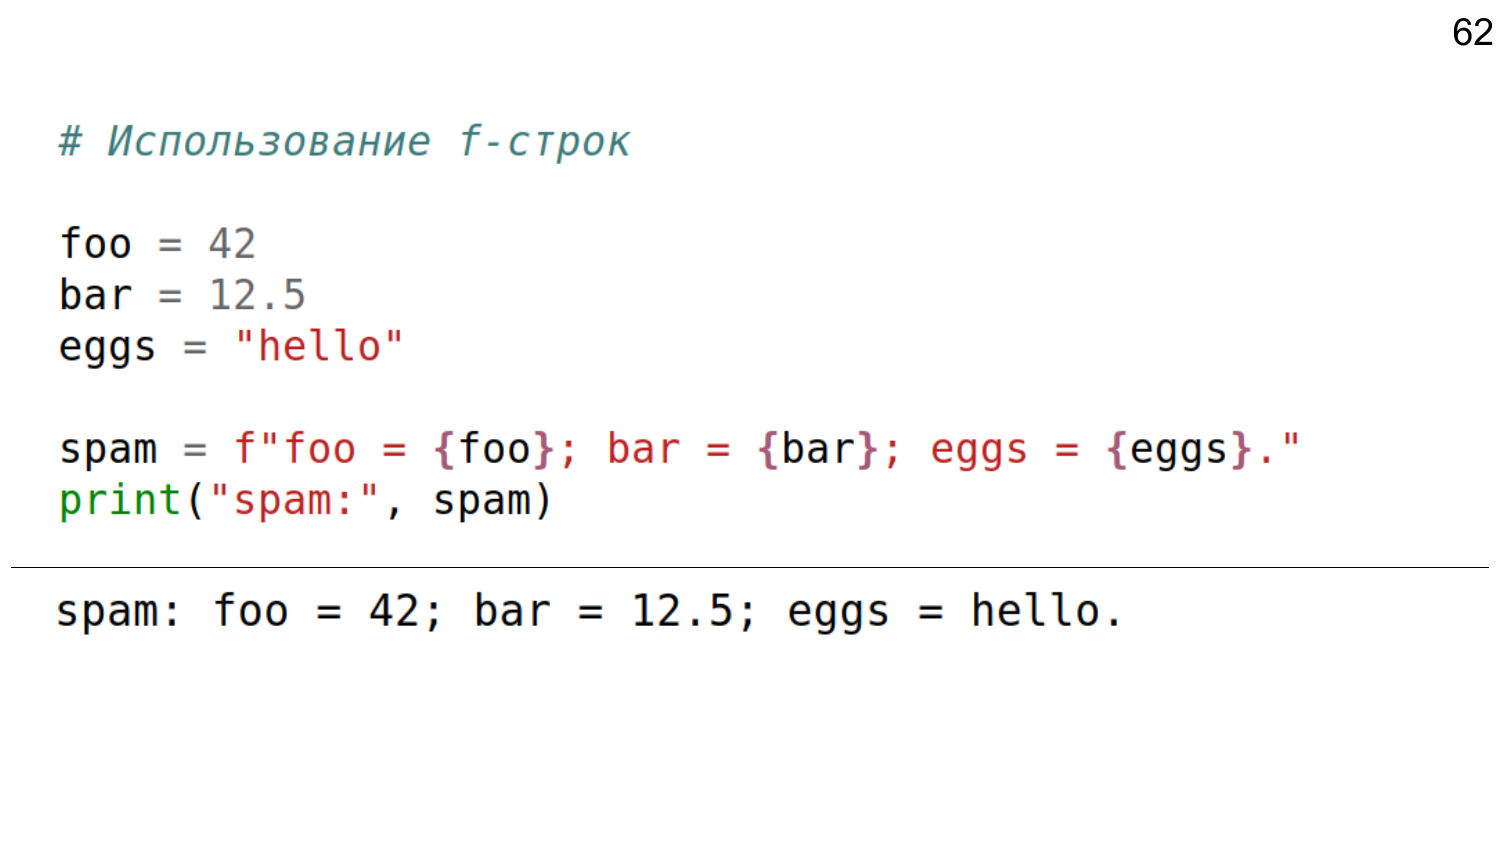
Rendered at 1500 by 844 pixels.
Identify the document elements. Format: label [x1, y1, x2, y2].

picture [47, 110, 1308, 535]
picture [47, 585, 1130, 646]
